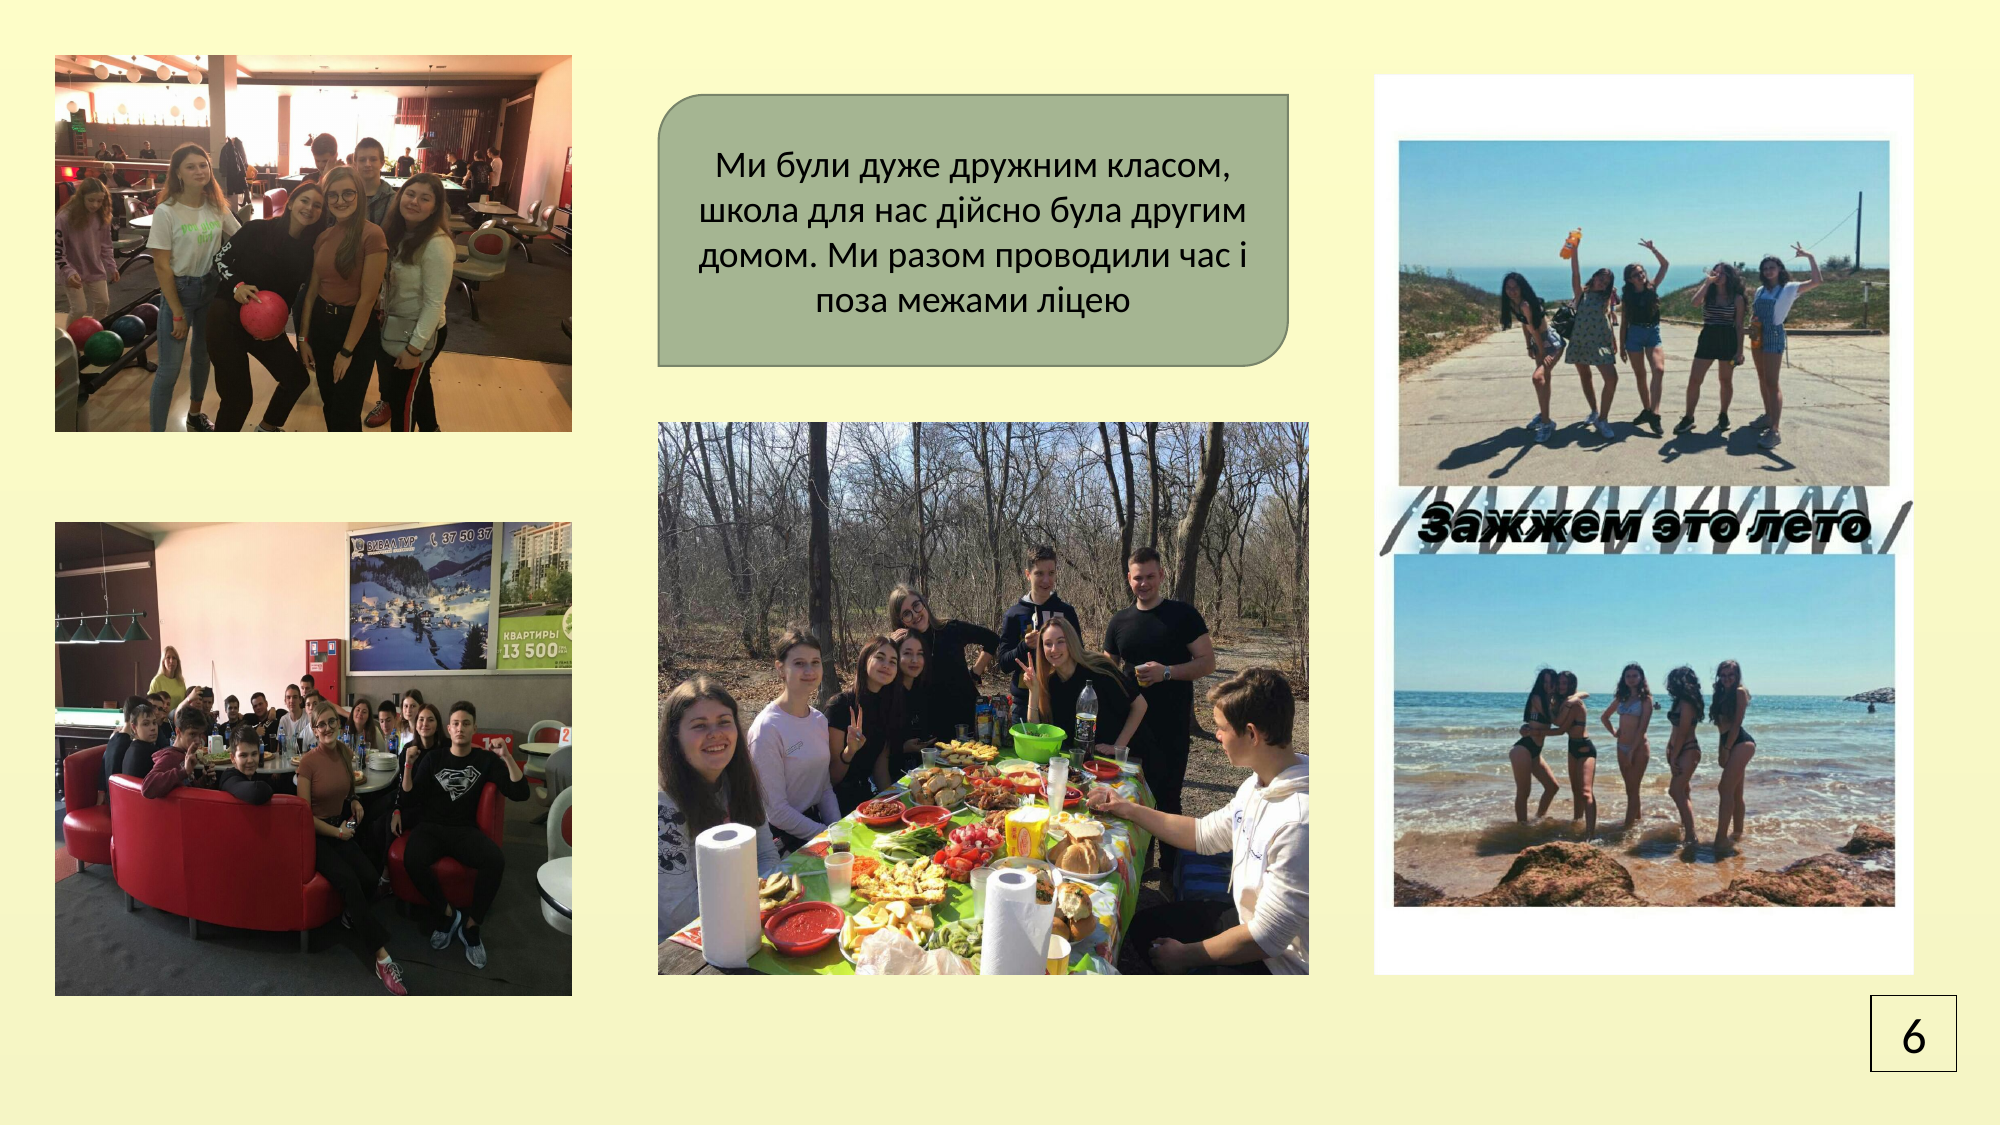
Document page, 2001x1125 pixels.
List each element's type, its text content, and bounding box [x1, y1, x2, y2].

picture [1374, 74, 1914, 976]
text_box Ми були дуже дружним класом, школа для нас дійсно була другим домом. Ми разом проводили час і поза межами ліцею [658, 94, 1288, 366]
picture [55, 55, 572, 432]
text_box 6 [1870, 995, 1957, 1072]
picture [55, 522, 572, 996]
picture [658, 422, 1309, 976]
